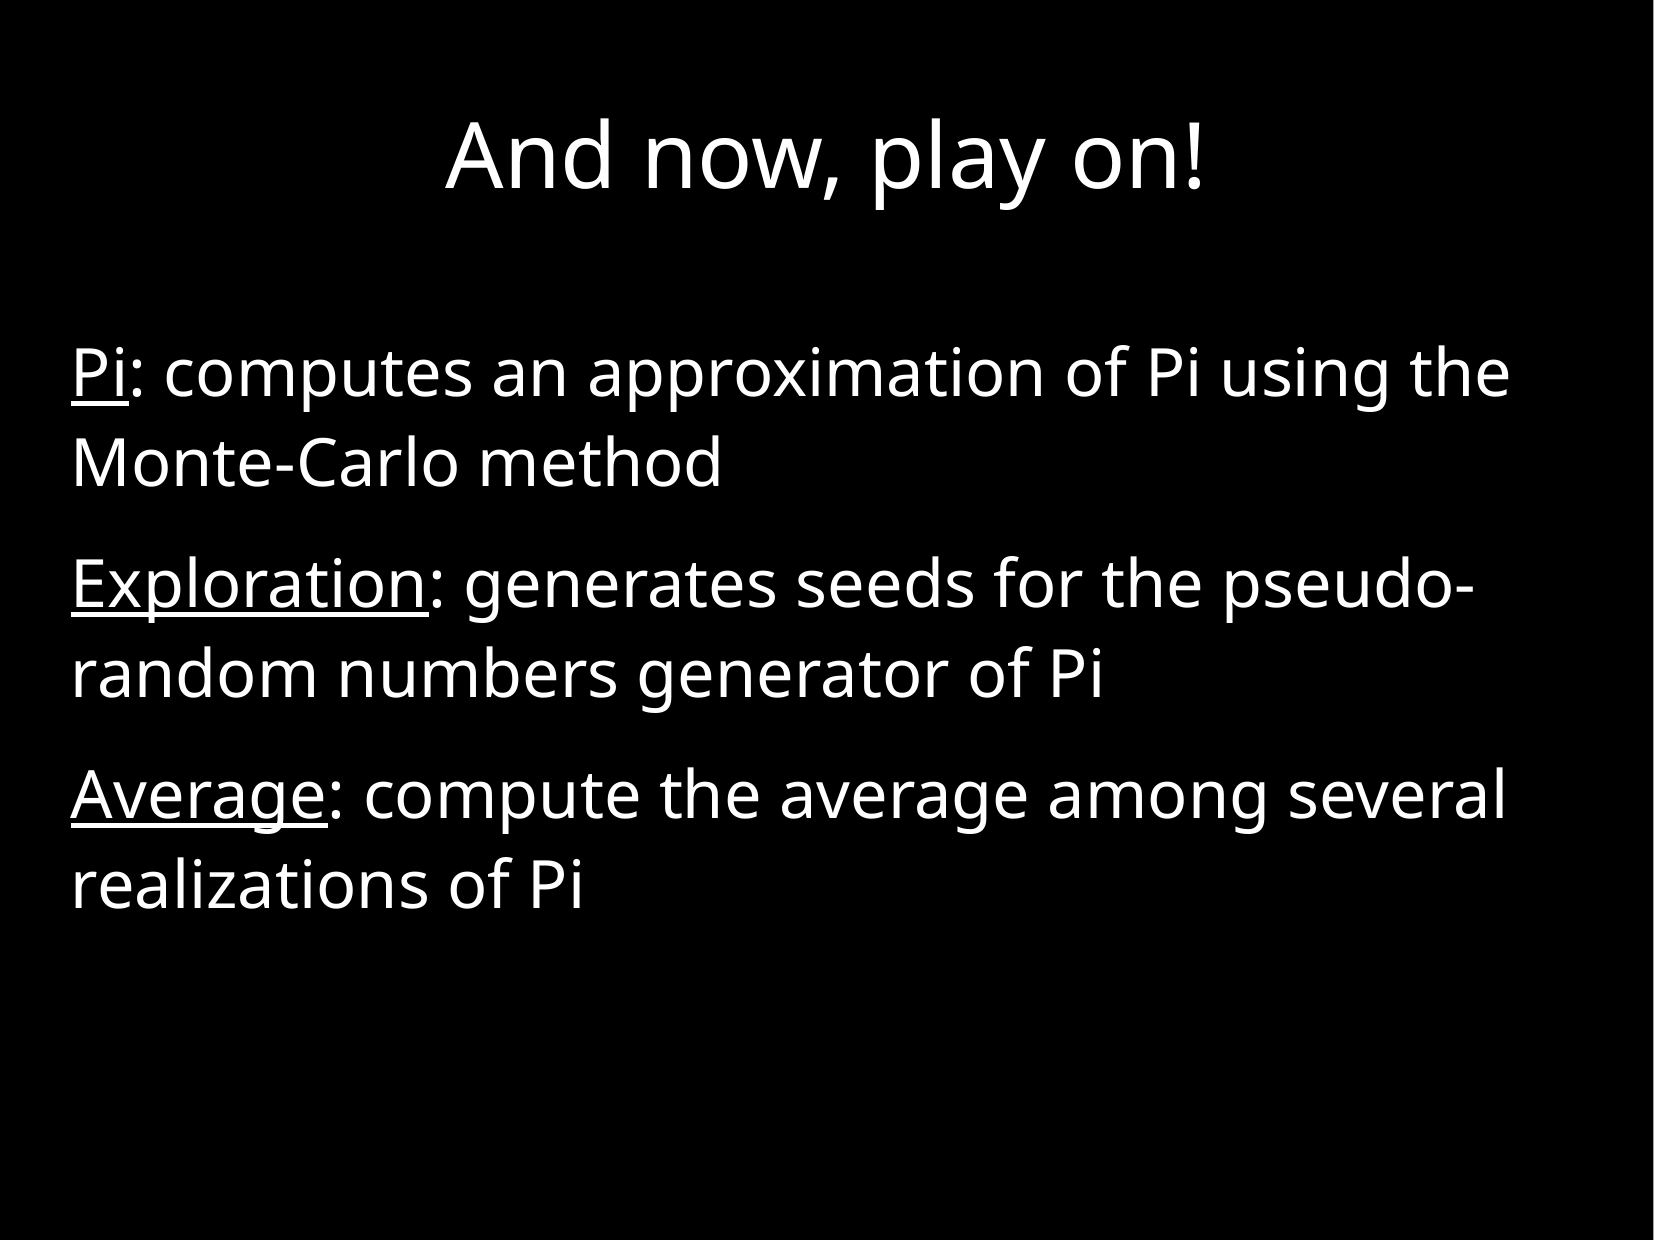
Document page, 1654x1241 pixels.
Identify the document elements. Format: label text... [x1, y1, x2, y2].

title And now, play on! [82, 49, 1571, 257]
list Pi: computes an approximation of Pi using the Monte-Carlo method Exploration: generates seeds for the pseudo-random numbers generator of Pi Average: compute the average among several realizations of Pi [70, 324, 1619, 1093]
